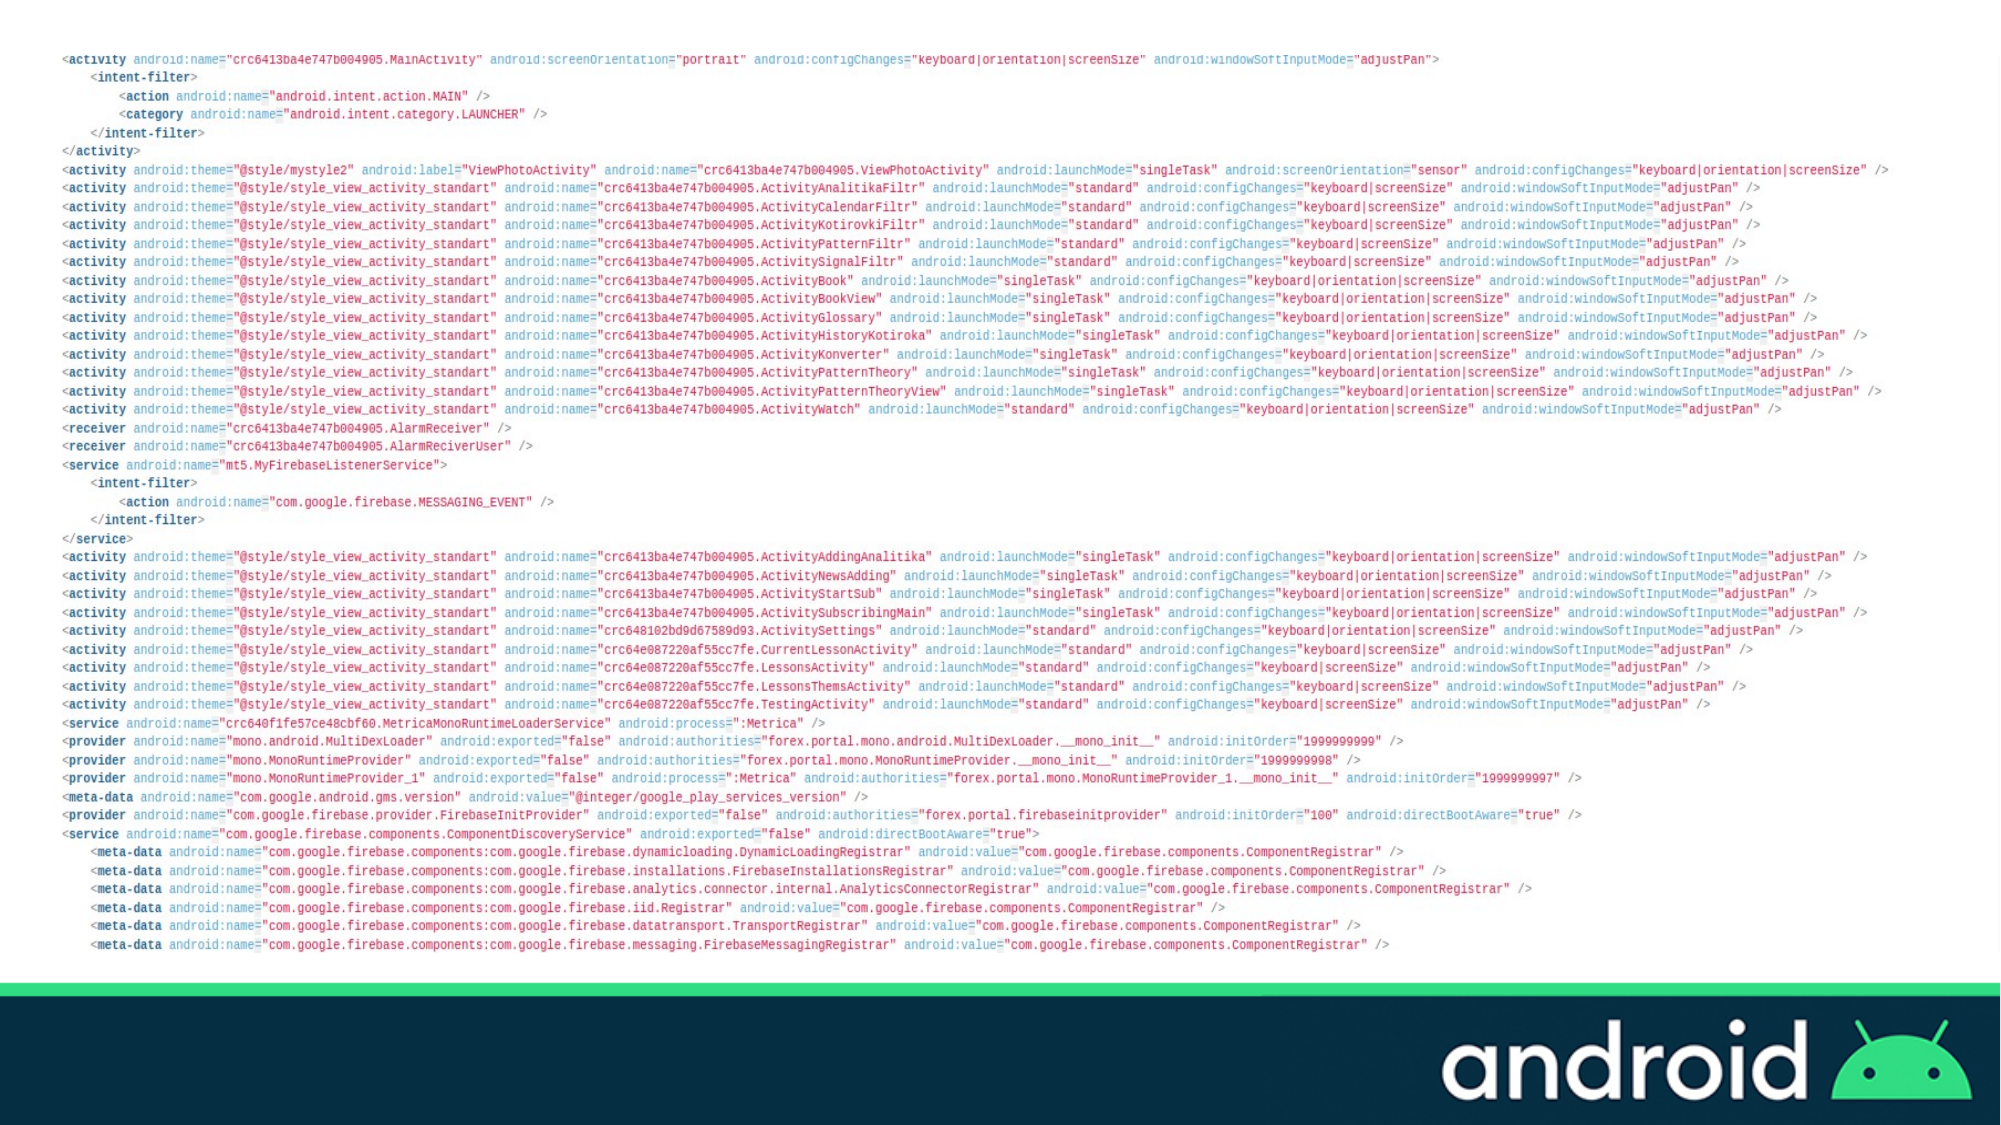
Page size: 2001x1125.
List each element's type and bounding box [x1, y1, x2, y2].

picture [0, 55, 2000, 954]
